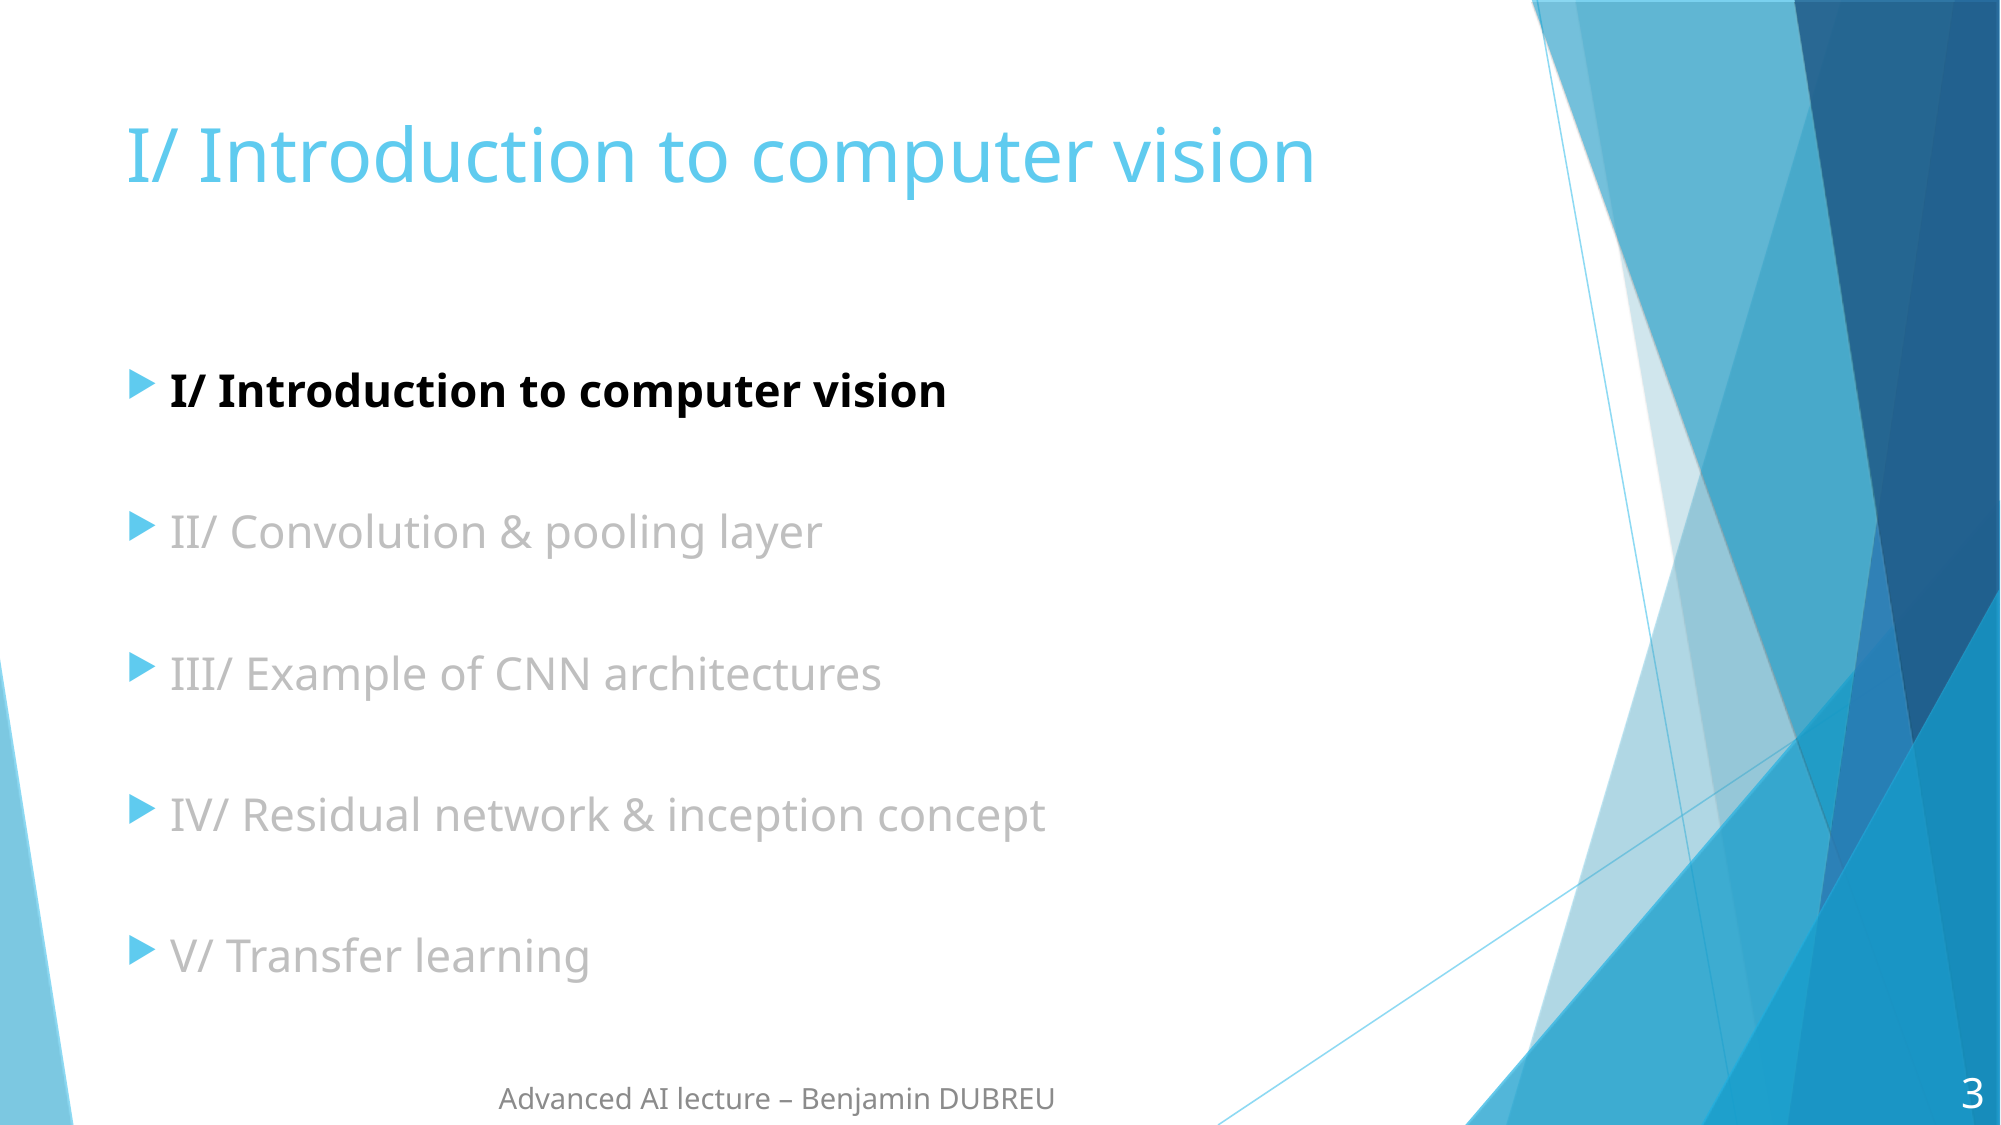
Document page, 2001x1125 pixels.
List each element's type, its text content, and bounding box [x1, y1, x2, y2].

title I/ Introduction to computer vision [111, 99, 1522, 317]
slide_number <number> [1887, 1065, 2000, 1125]
list I/ Introduction to computer vision II/ Convolution & pooling layer III/ Example of CNN architectures IV/ Residual network & inception concept V/ Transfer learning [111, 354, 1522, 992]
footer Advanced AI lecture – Benjamin DUBREU [483, 1067, 1517, 1125]
